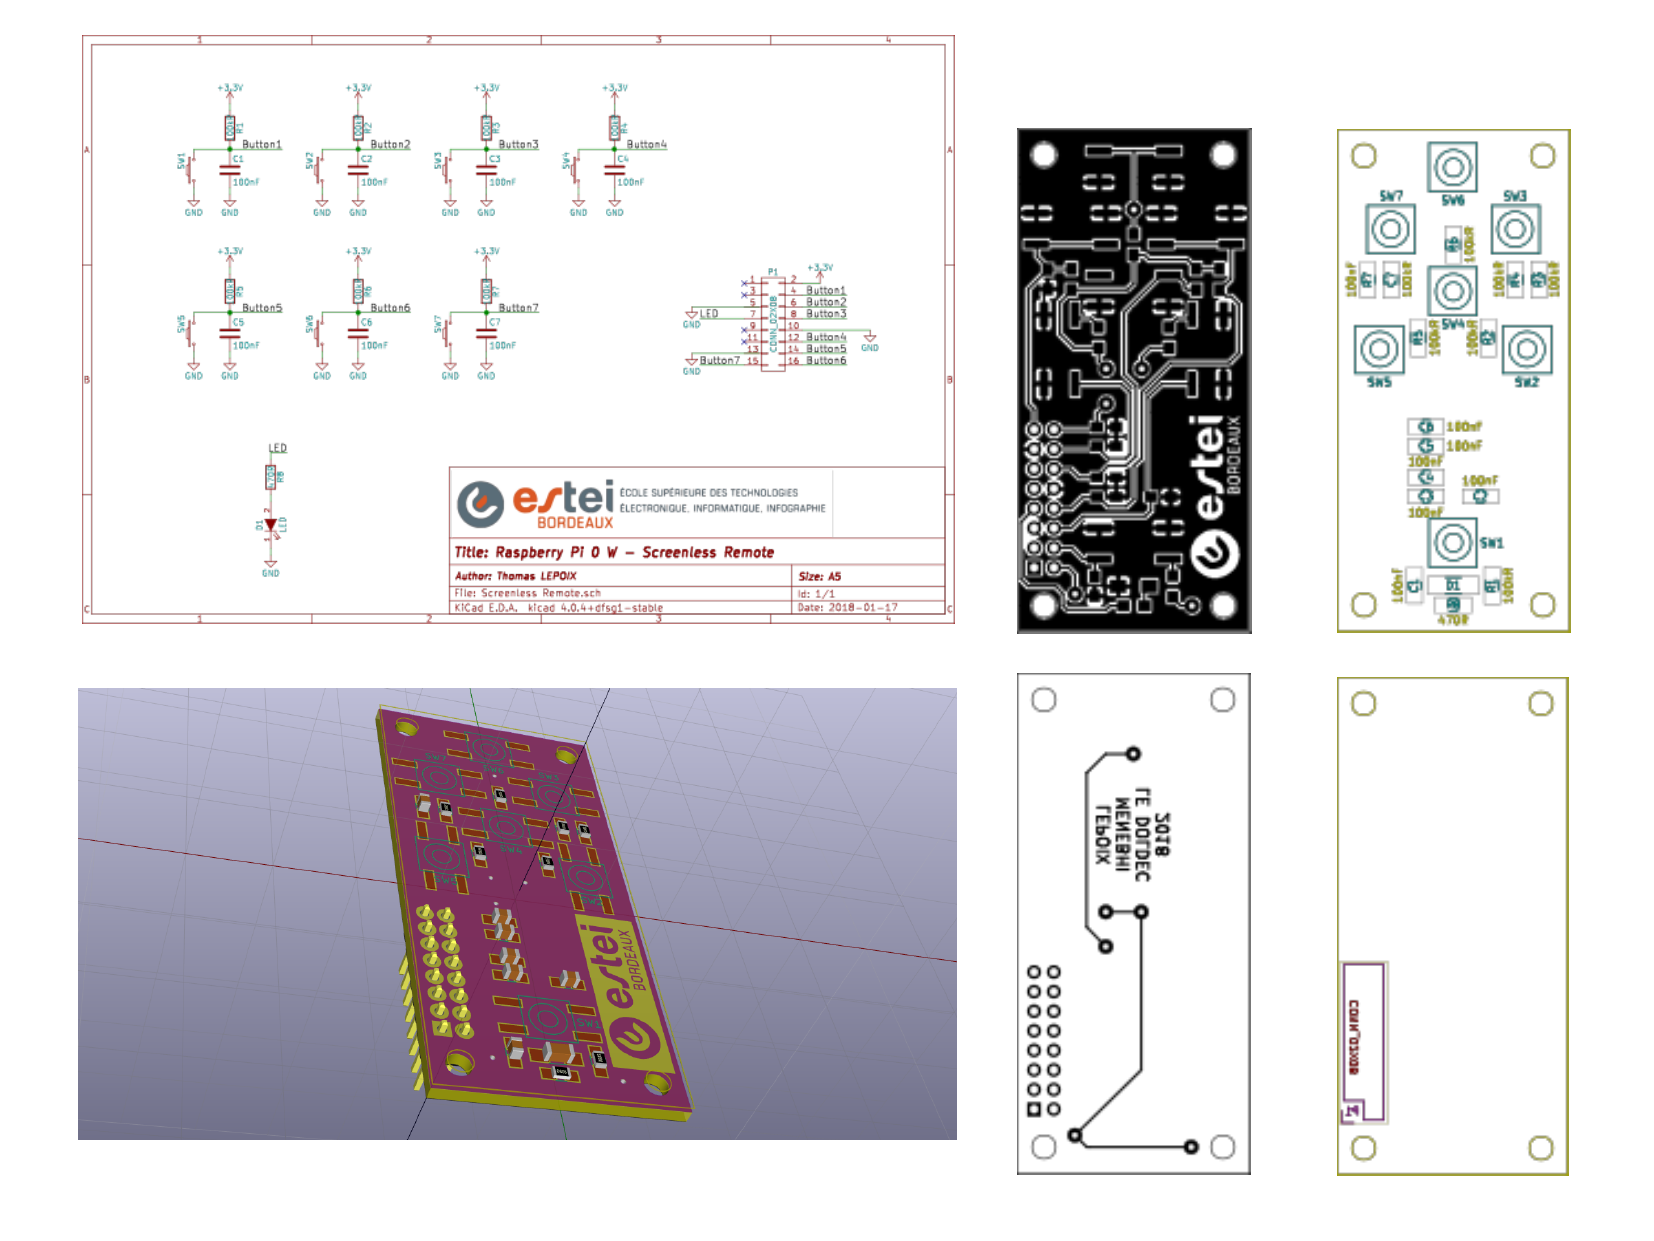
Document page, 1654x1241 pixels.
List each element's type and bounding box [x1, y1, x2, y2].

picture [78, 688, 957, 1140]
picture [1337, 129, 1571, 633]
picture [82, 35, 955, 624]
picture [1017, 128, 1252, 634]
picture [1337, 677, 1569, 1176]
picture [1017, 673, 1251, 1175]
